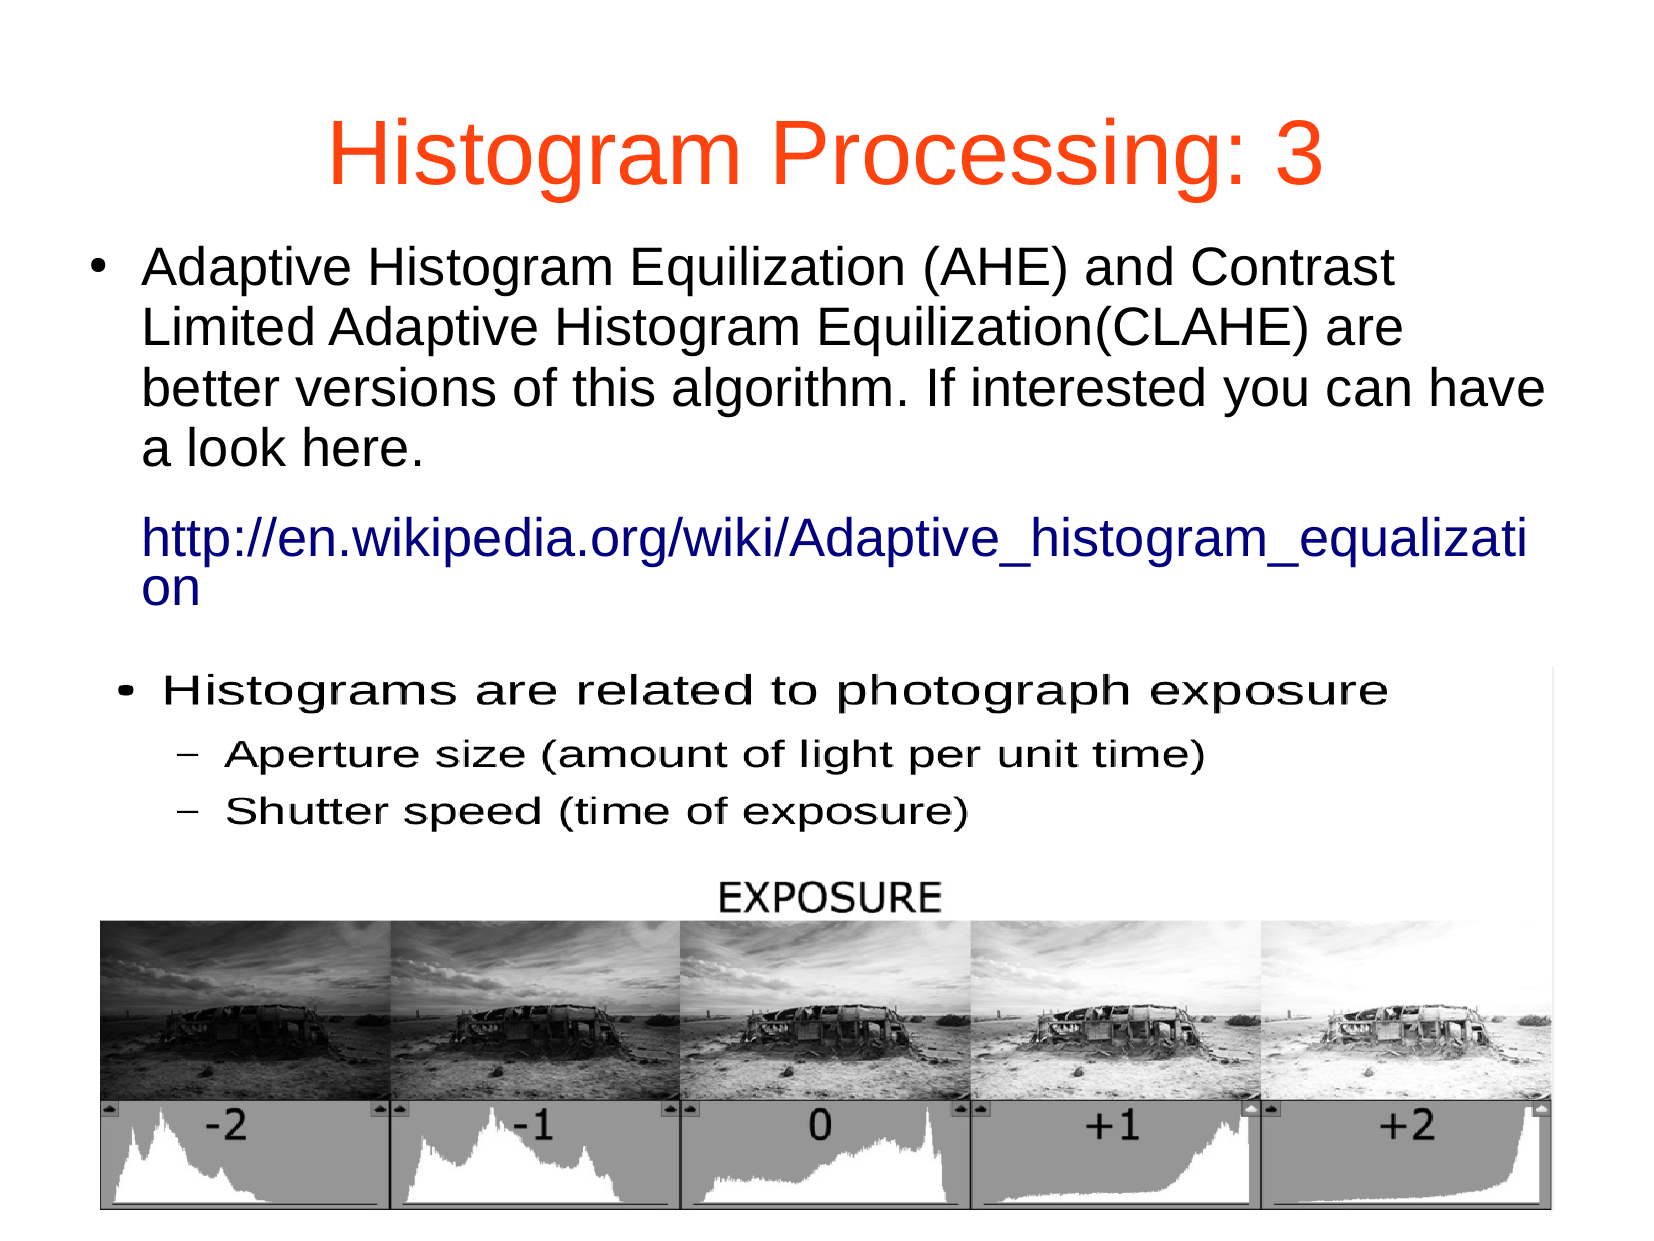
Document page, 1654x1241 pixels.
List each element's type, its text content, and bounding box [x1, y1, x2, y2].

picture [100, 667, 1554, 1211]
title Histogram Processing: 3 [82, 49, 1571, 257]
list Adaptive Histogram Equilization (AHE) and Contrast Limited Adaptive Histogram Equilization(CLAHE) are better versions of this algorithm. If interested you can have a look here. http://en.wikipedia.org/wiki/Adaptive_histogram_equalization [70, 236, 1559, 702]
